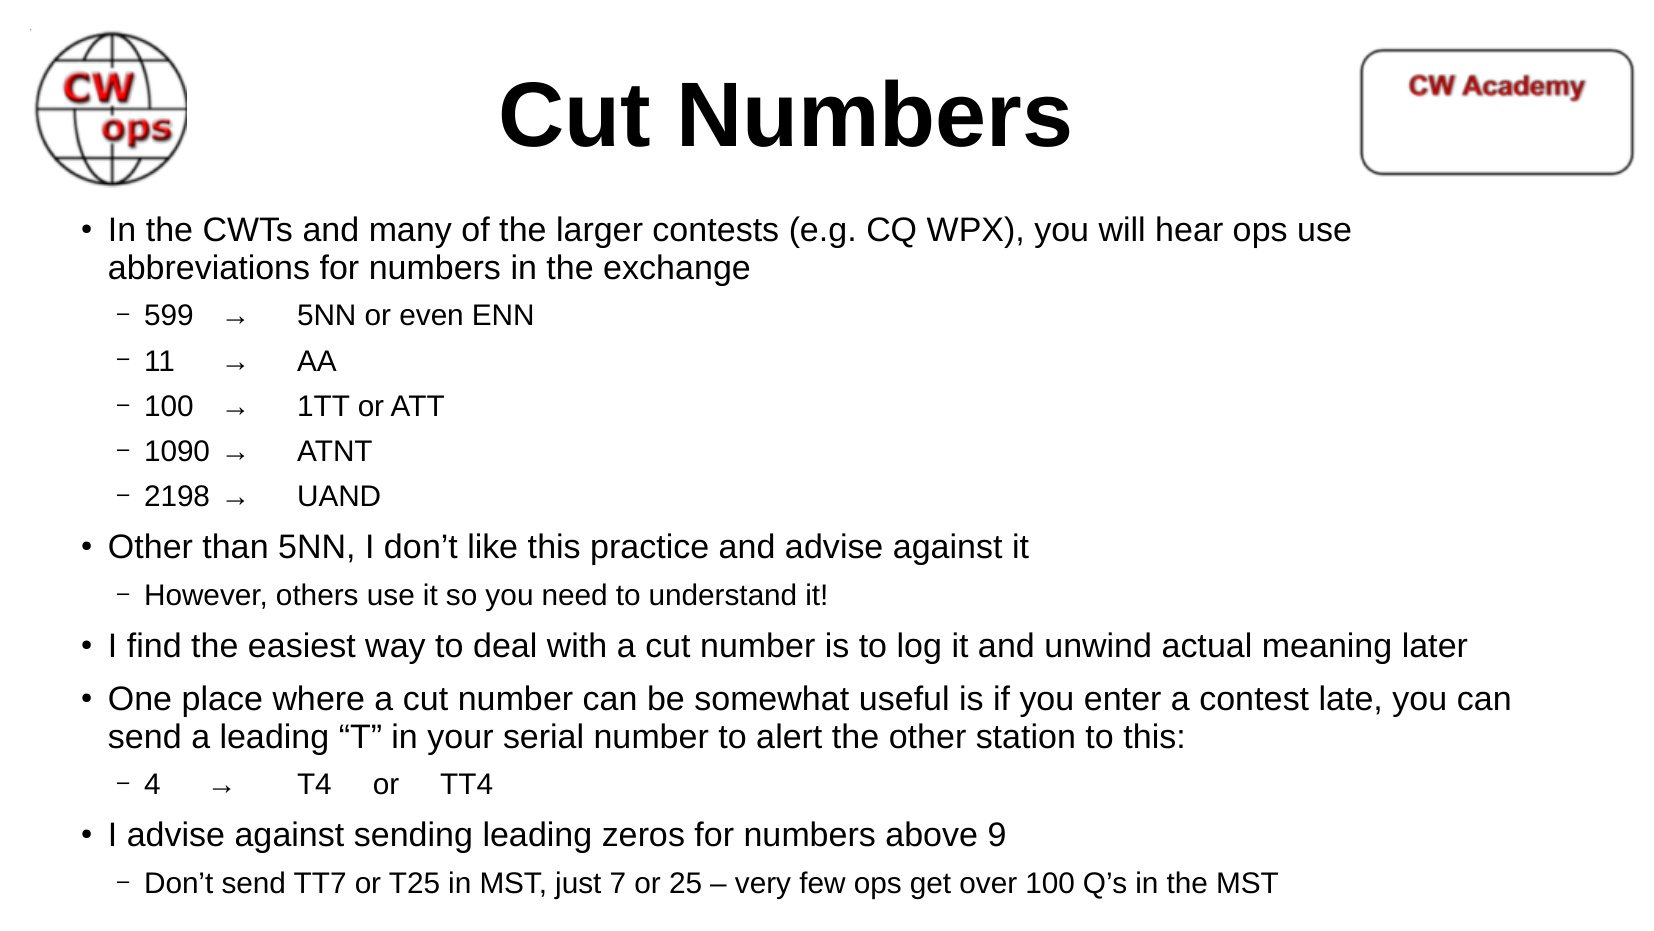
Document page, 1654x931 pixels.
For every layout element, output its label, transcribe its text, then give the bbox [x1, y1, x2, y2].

picture [1531, 37, 1640, 186]
list In the CWTs and many of the larger contests (e.g. CQ WPX), you will hear ops use abbreviations for numbers in the exchange 599 → 5NN or even ENN 11 → AA 100 → 1TT or ATT 1090 → ATNT 2198 → UAND Other than 5NN, I don’t like this practice and advise against it However, others use it so you need to understand it! I find the easiest way to deal with a cut number is to log it and unwind actual meaning later One place where a cut number can be somewhat useful is if you enter a contest late, you can send a leading “T” in your serial number to alert the other station to this: 4 → T4 or TT4 I advise against sending leading zeros for numbers above 9 Don’t send TT7 or T25 in MST, just 7 or 25 – very few ops get over 100 Q’s in the MST [71, 210, 1561, 901]
title Cut Numbers [41, 37, 1531, 193]
picture [30, 29, 187, 180]
